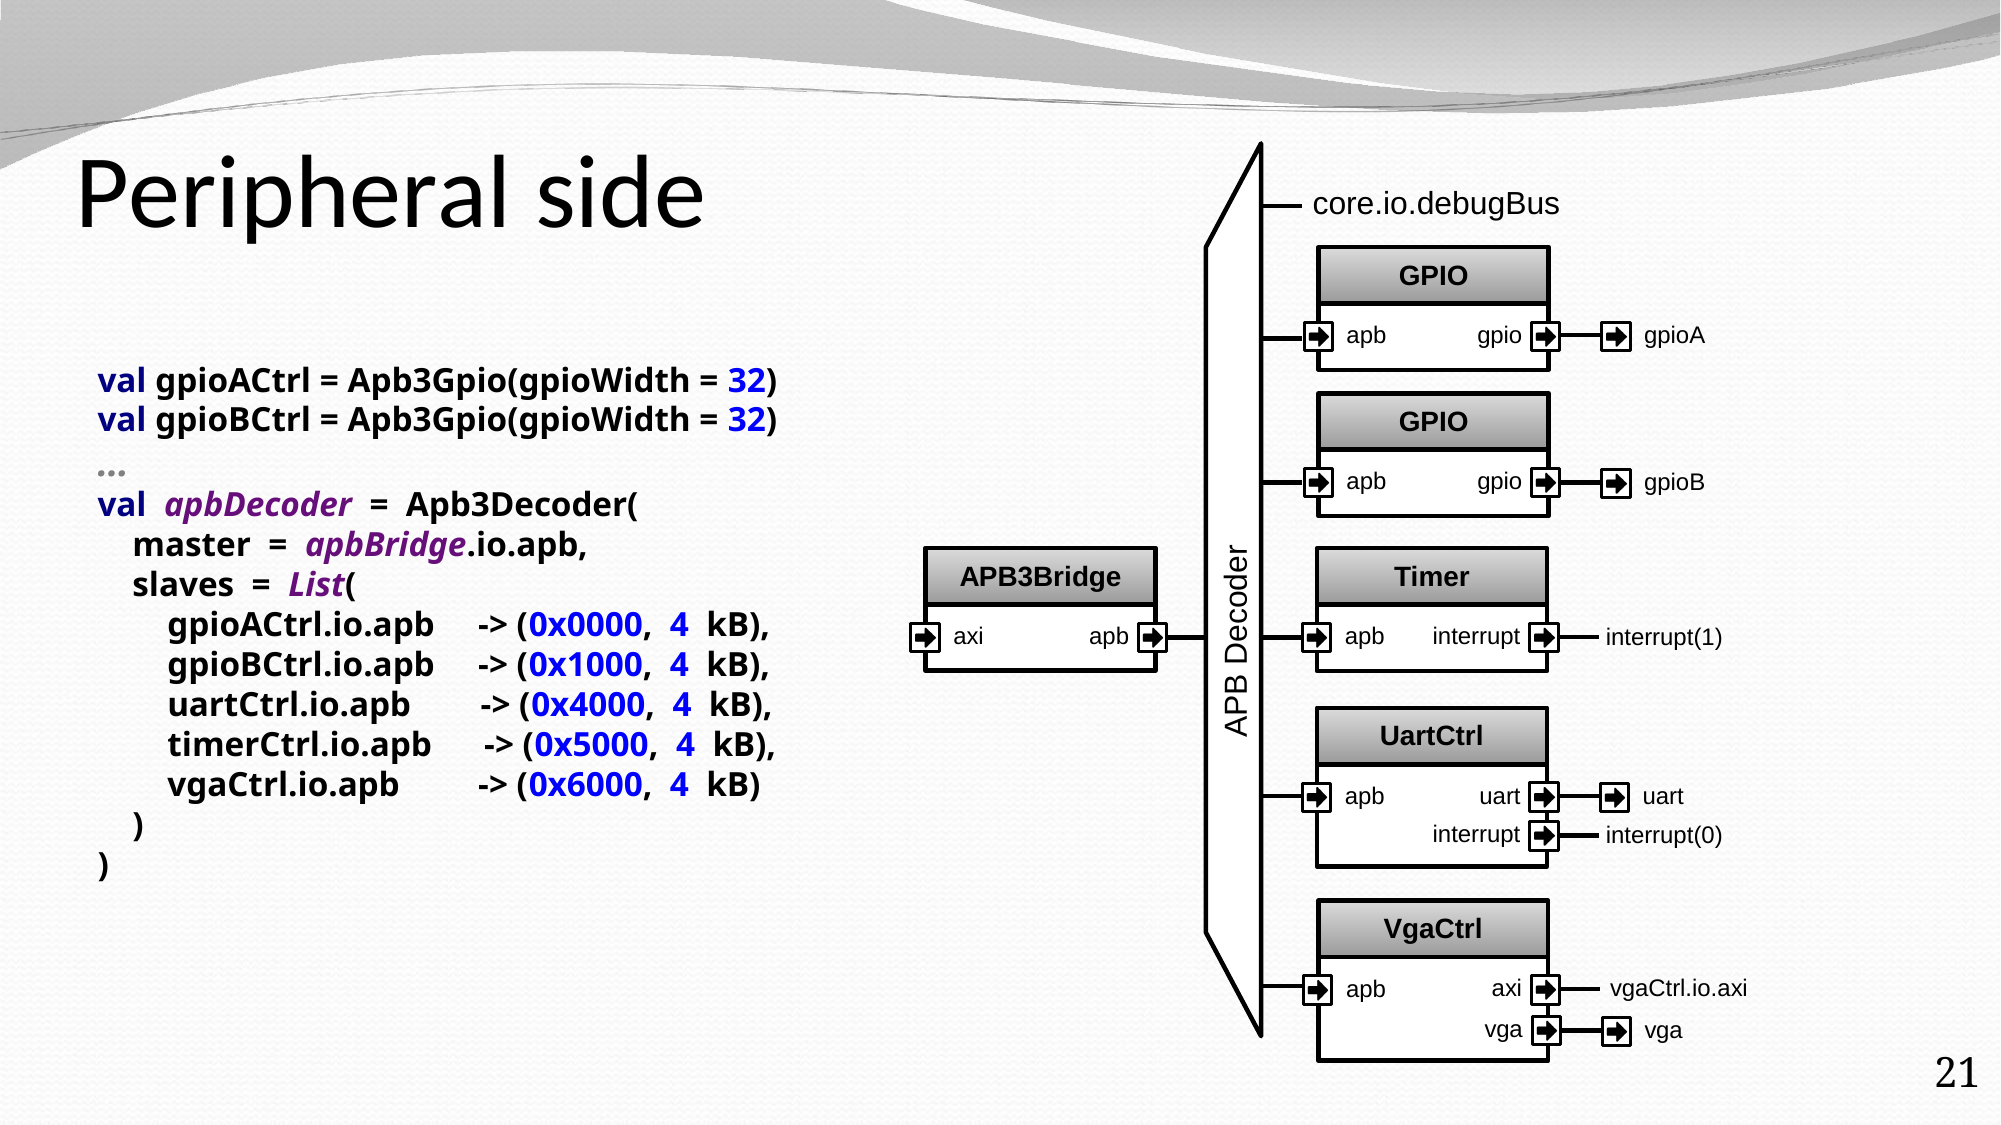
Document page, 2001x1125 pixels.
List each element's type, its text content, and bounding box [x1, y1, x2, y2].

title Peripheral side [75, 60, 1426, 248]
text_box val gpioACtrl = Apb3Gpio(gpioWidth = 32) val gpioBCtrl = Apb3Gpio(gpioWidth = 32) … val apbDecoder = Apb3Decoder( master = apbBridge.io.apb, slaves = List( gpioACtrl.io.apb -> (0x0000, 4 kB), gpioBCtrl.io.apb -> (0x1000, 4 kB), uartCtrl.io.apb -> (0x4000, 4 kB), timerCtrl.io.apb -> (0x5000, 4 kB), vgaCtrl.io.apb -> (0x6000, 4 kB) ) ) [82, 271, 910, 1125]
picture [0, 0, 2001, 1125]
text_box <numéro> [1813, 1042, 1981, 1103]
